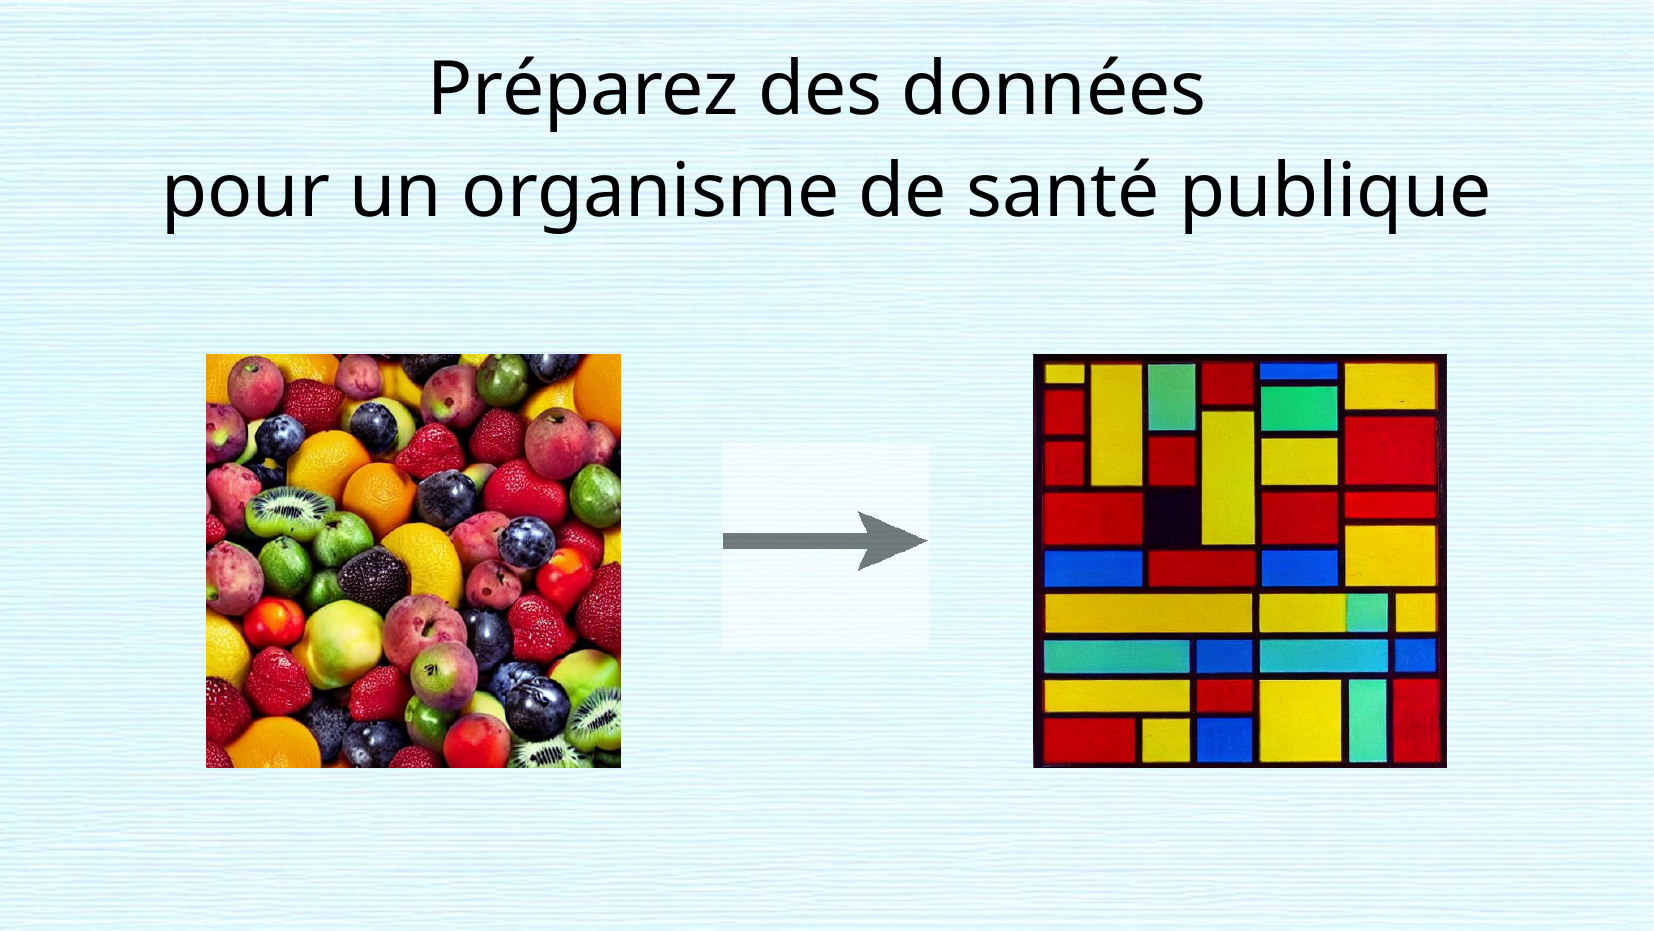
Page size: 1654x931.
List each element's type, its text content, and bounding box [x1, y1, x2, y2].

picture [206, 354, 621, 768]
title Préparez des données pour un organisme de santé publique [82, 59, 1571, 215]
picture [722, 442, 929, 650]
picture [1033, 354, 1447, 768]
